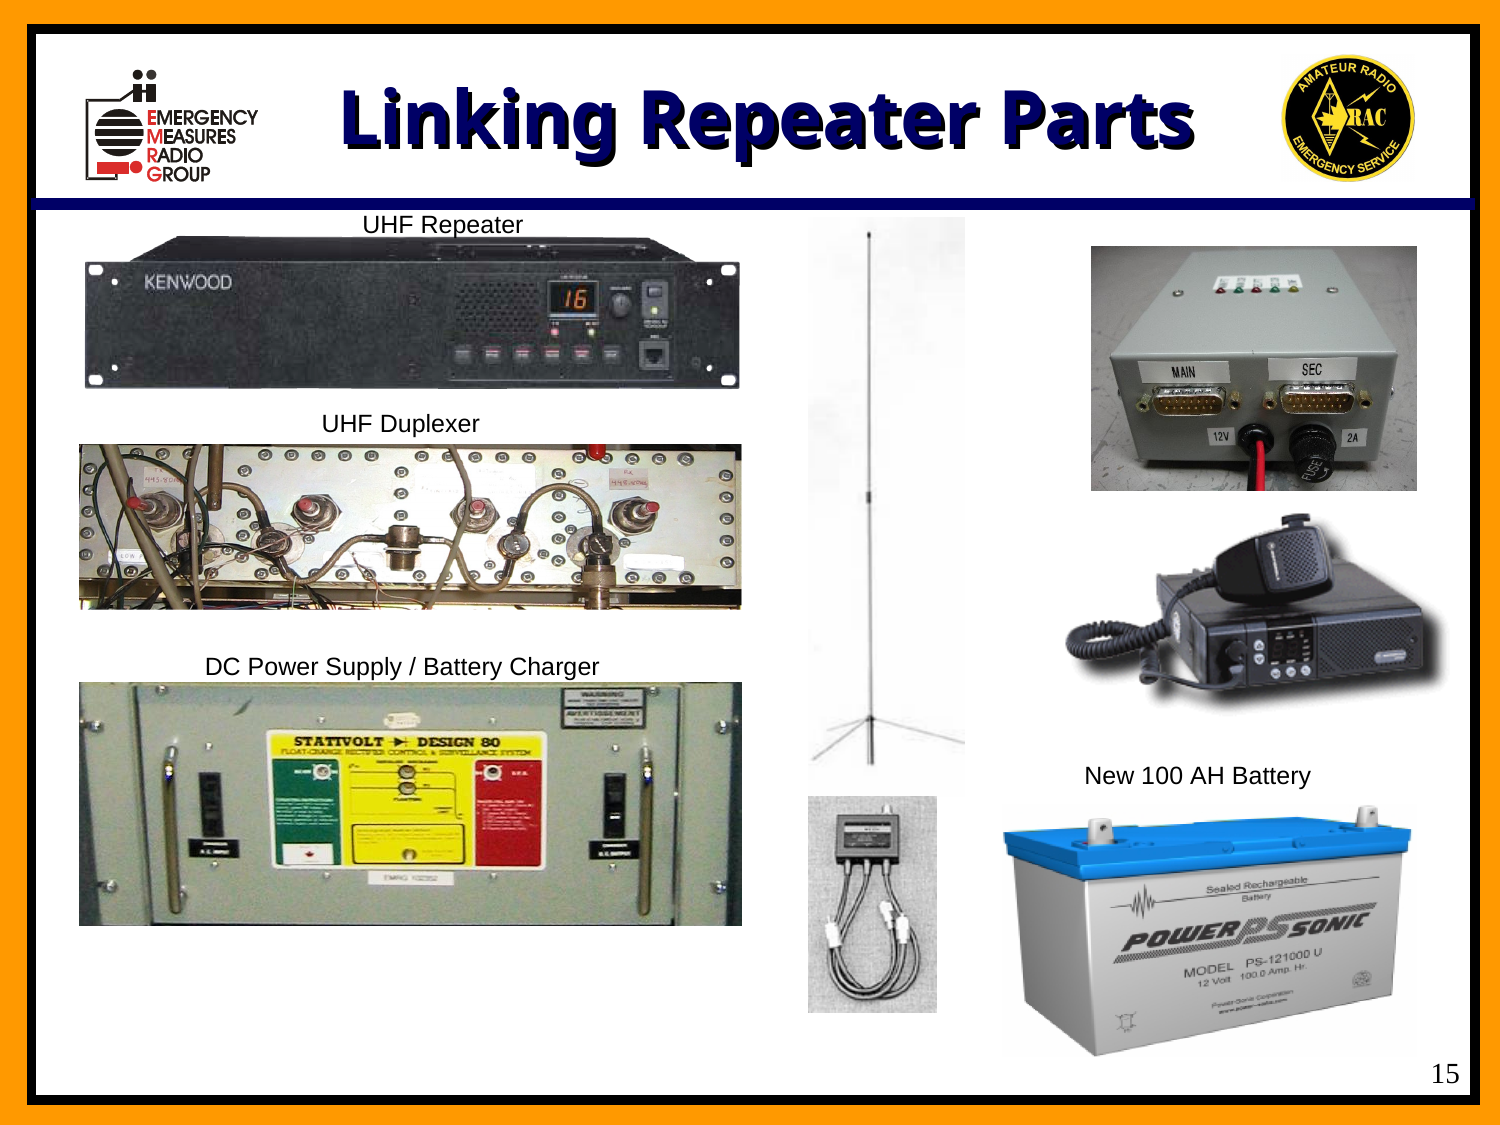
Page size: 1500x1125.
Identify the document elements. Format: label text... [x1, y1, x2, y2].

picture [79, 682, 742, 927]
picture [808, 217, 965, 1013]
picture [1058, 506, 1453, 718]
picture [1002, 804, 1417, 1057]
picture [1281, 54, 1415, 182]
text_box Linking Repeater Parts [322, 79, 1210, 168]
picture [1091, 246, 1417, 491]
text_box New 100 AH Battery [1069, 751, 1417, 798]
text_box UHF Repeater [347, 201, 539, 247]
text_box DC Power Supply / Battery Charger [190, 642, 661, 689]
picture [79, 228, 742, 397]
text_box UHF Duplexer [306, 399, 496, 446]
picture [79, 444, 742, 610]
